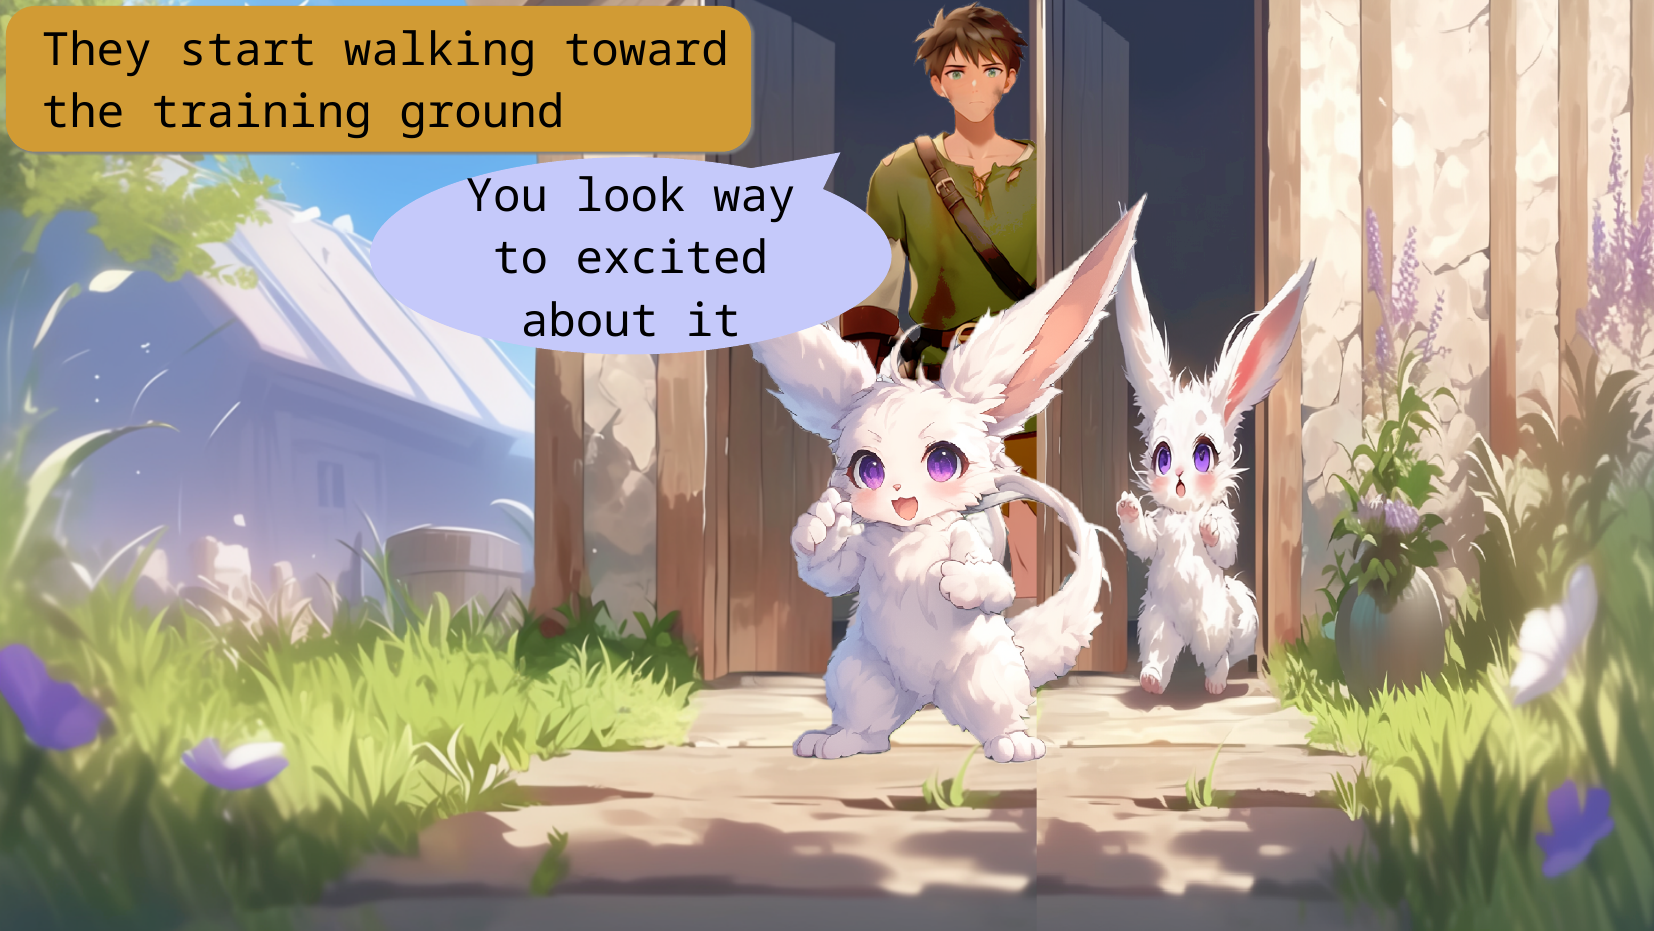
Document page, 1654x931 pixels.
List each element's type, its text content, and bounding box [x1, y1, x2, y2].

picture [0, 0, 1654, 931]
text_box You look way to excited about it [369, 152, 892, 355]
text_box They start walking toward the training ground [5, 5, 752, 152]
